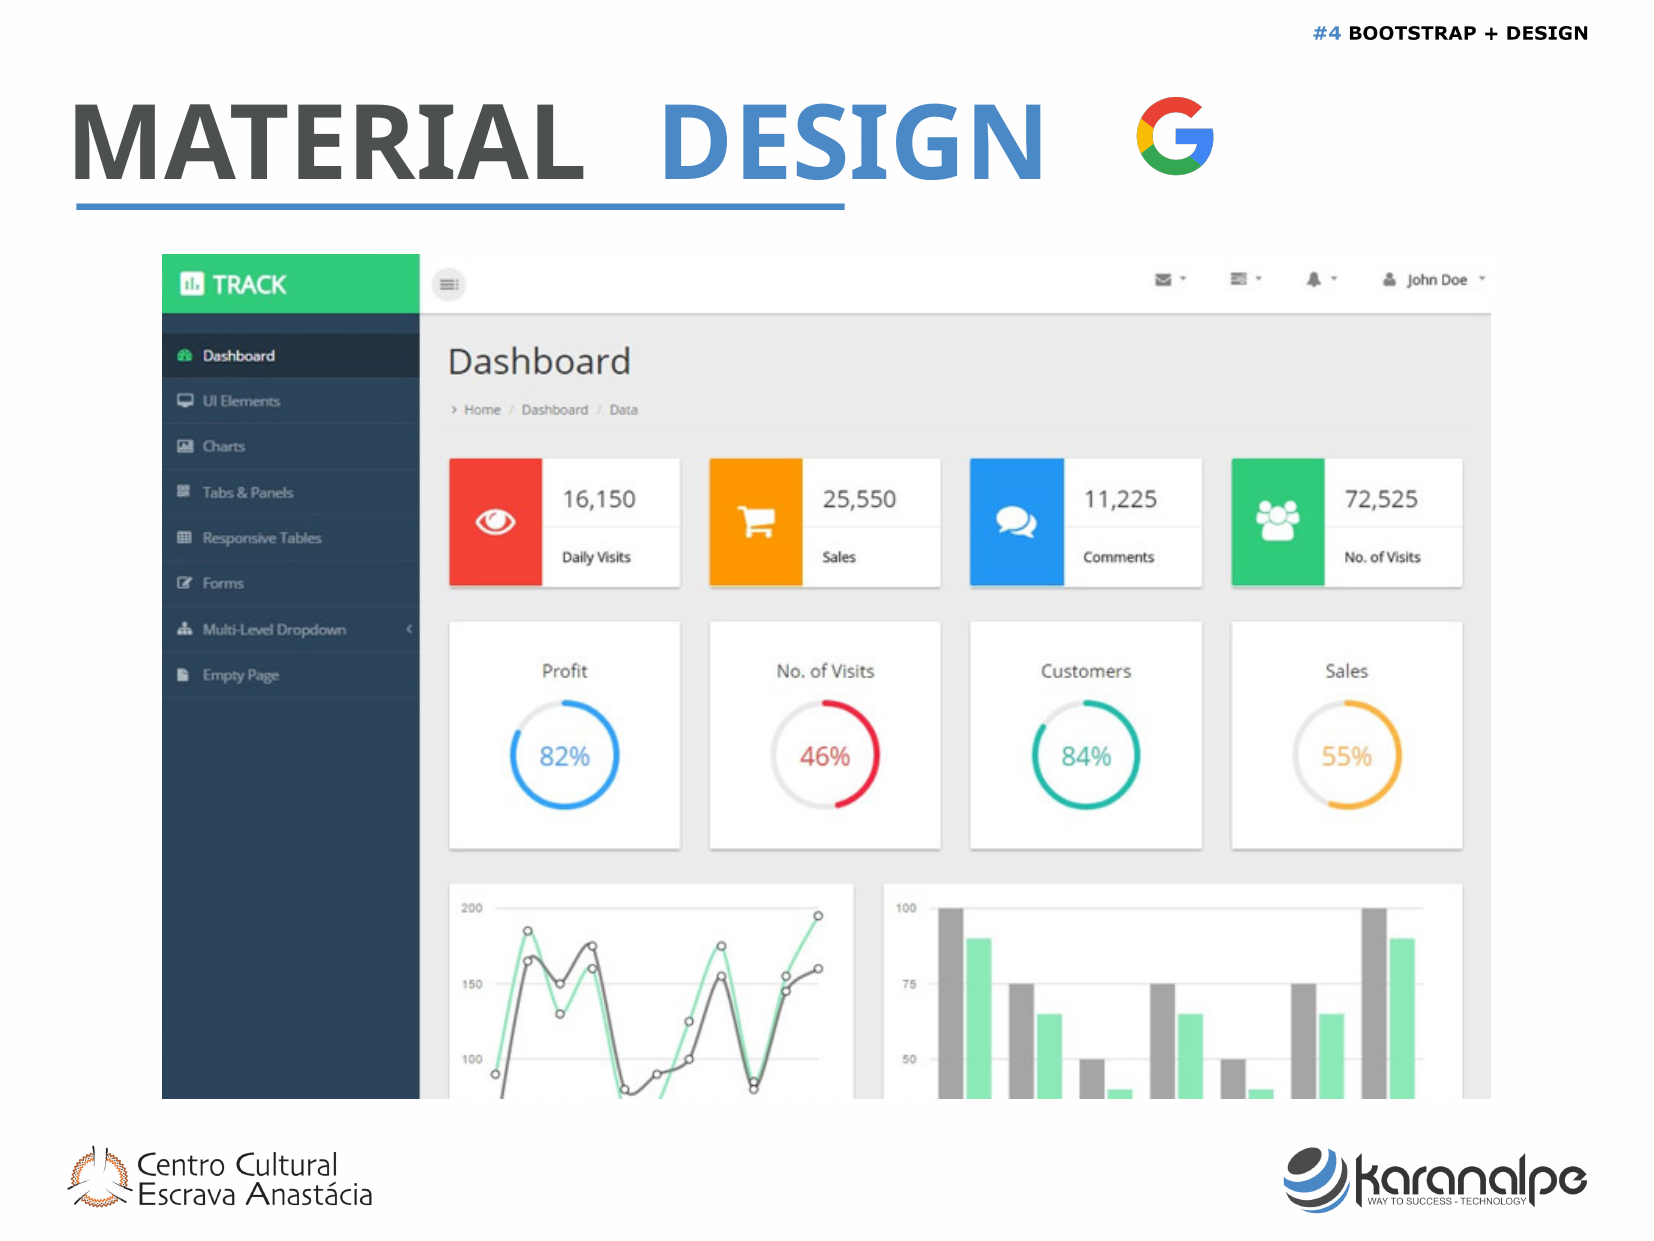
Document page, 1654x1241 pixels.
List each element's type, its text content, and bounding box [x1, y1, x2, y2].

picture [0, 0, 1654, 1241]
title MATERIAL DESIGN [66, 35, 1555, 243]
